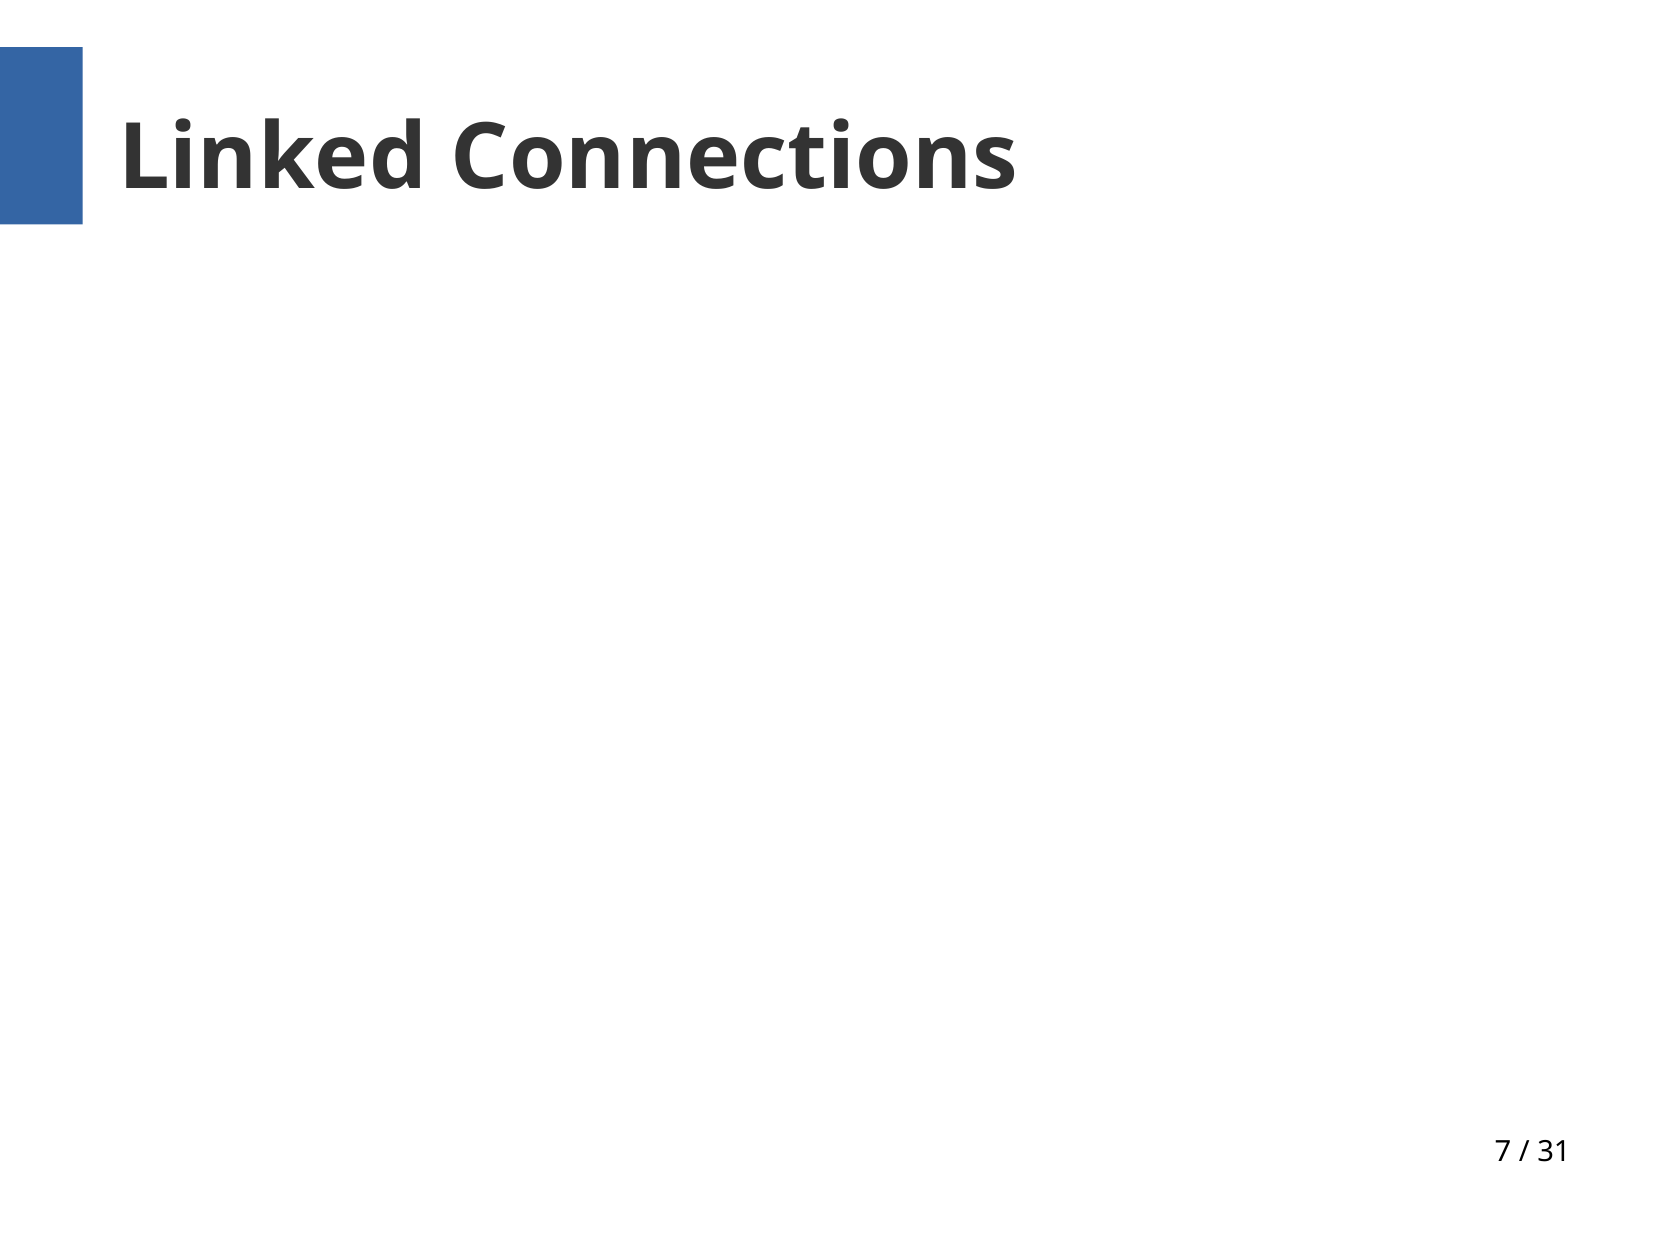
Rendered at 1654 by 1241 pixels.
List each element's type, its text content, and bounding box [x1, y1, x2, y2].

title Linked Connections [118, 49, 1571, 257]
